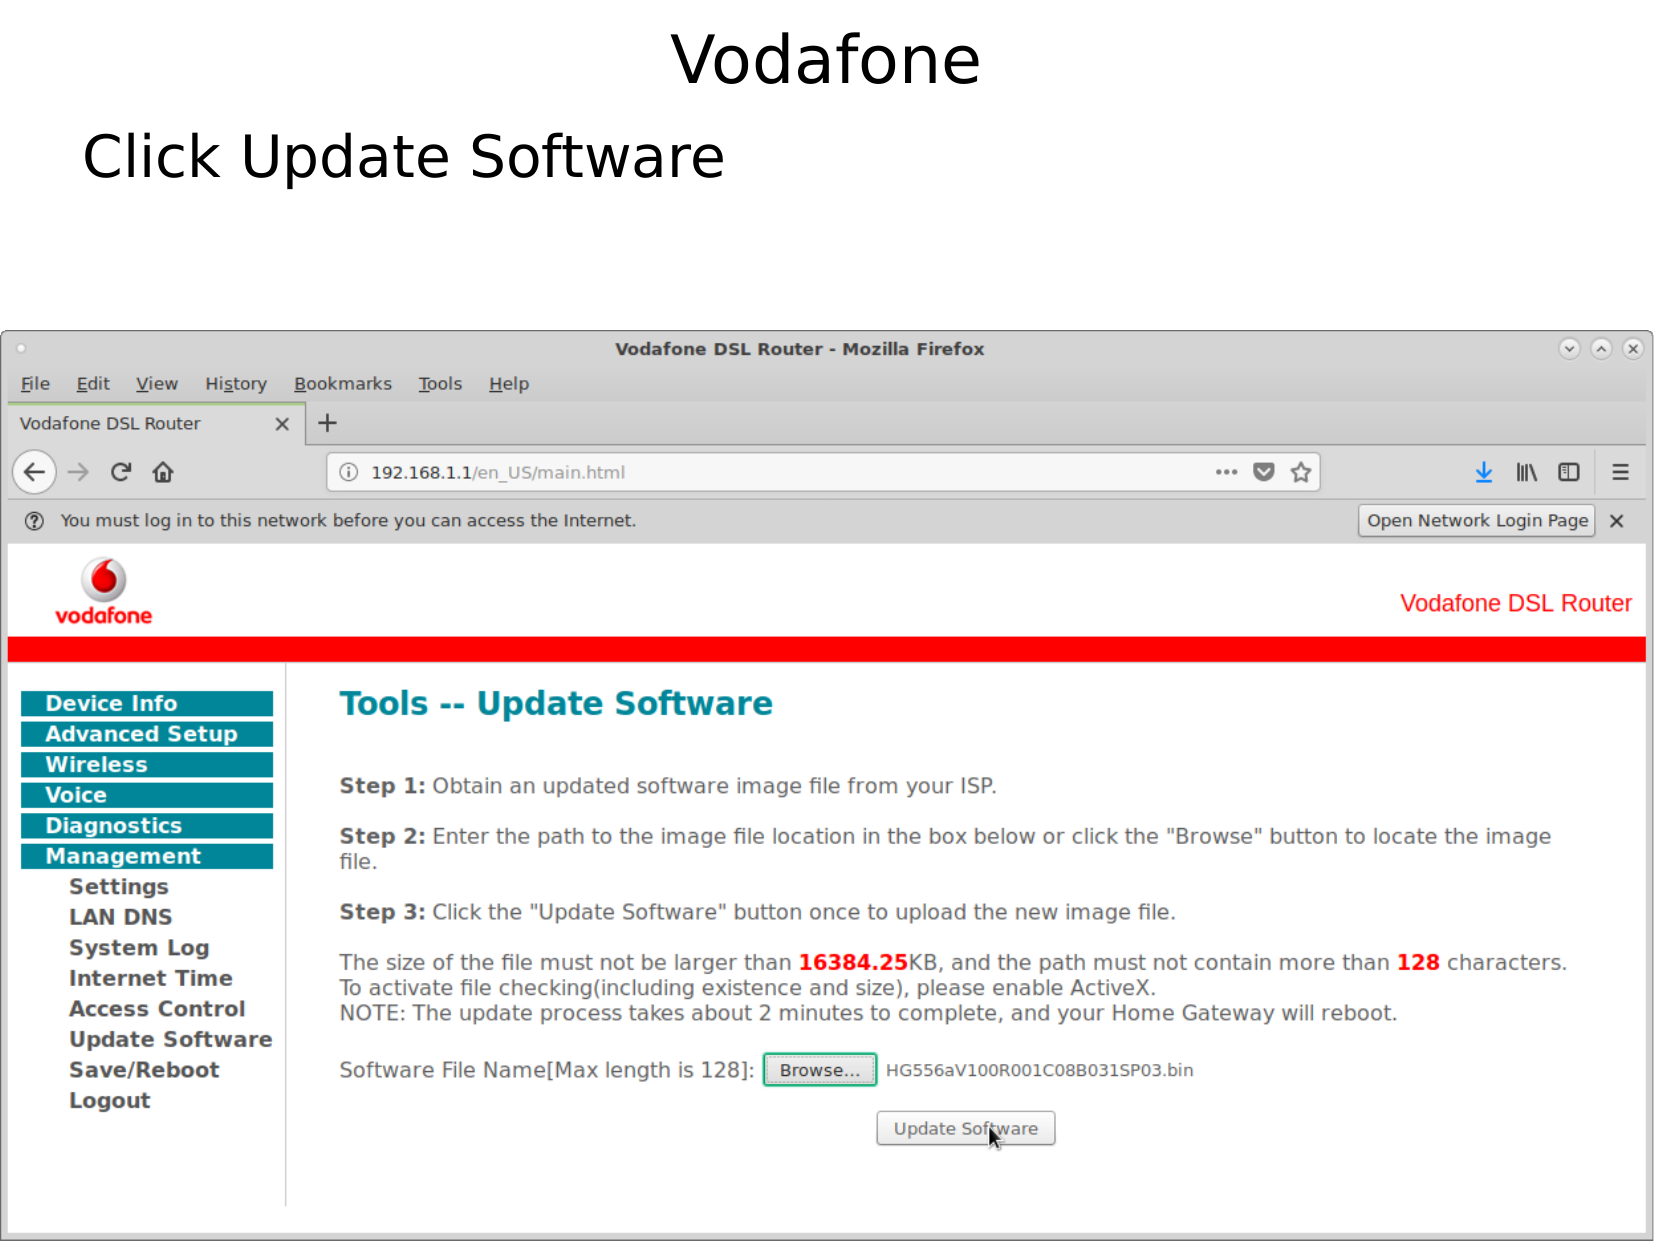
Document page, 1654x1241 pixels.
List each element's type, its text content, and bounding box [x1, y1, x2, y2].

picture [0, 330, 1654, 1241]
title Vodafone [82, 21, 1571, 100]
subtitle Click Update Software [82, 113, 1571, 201]
